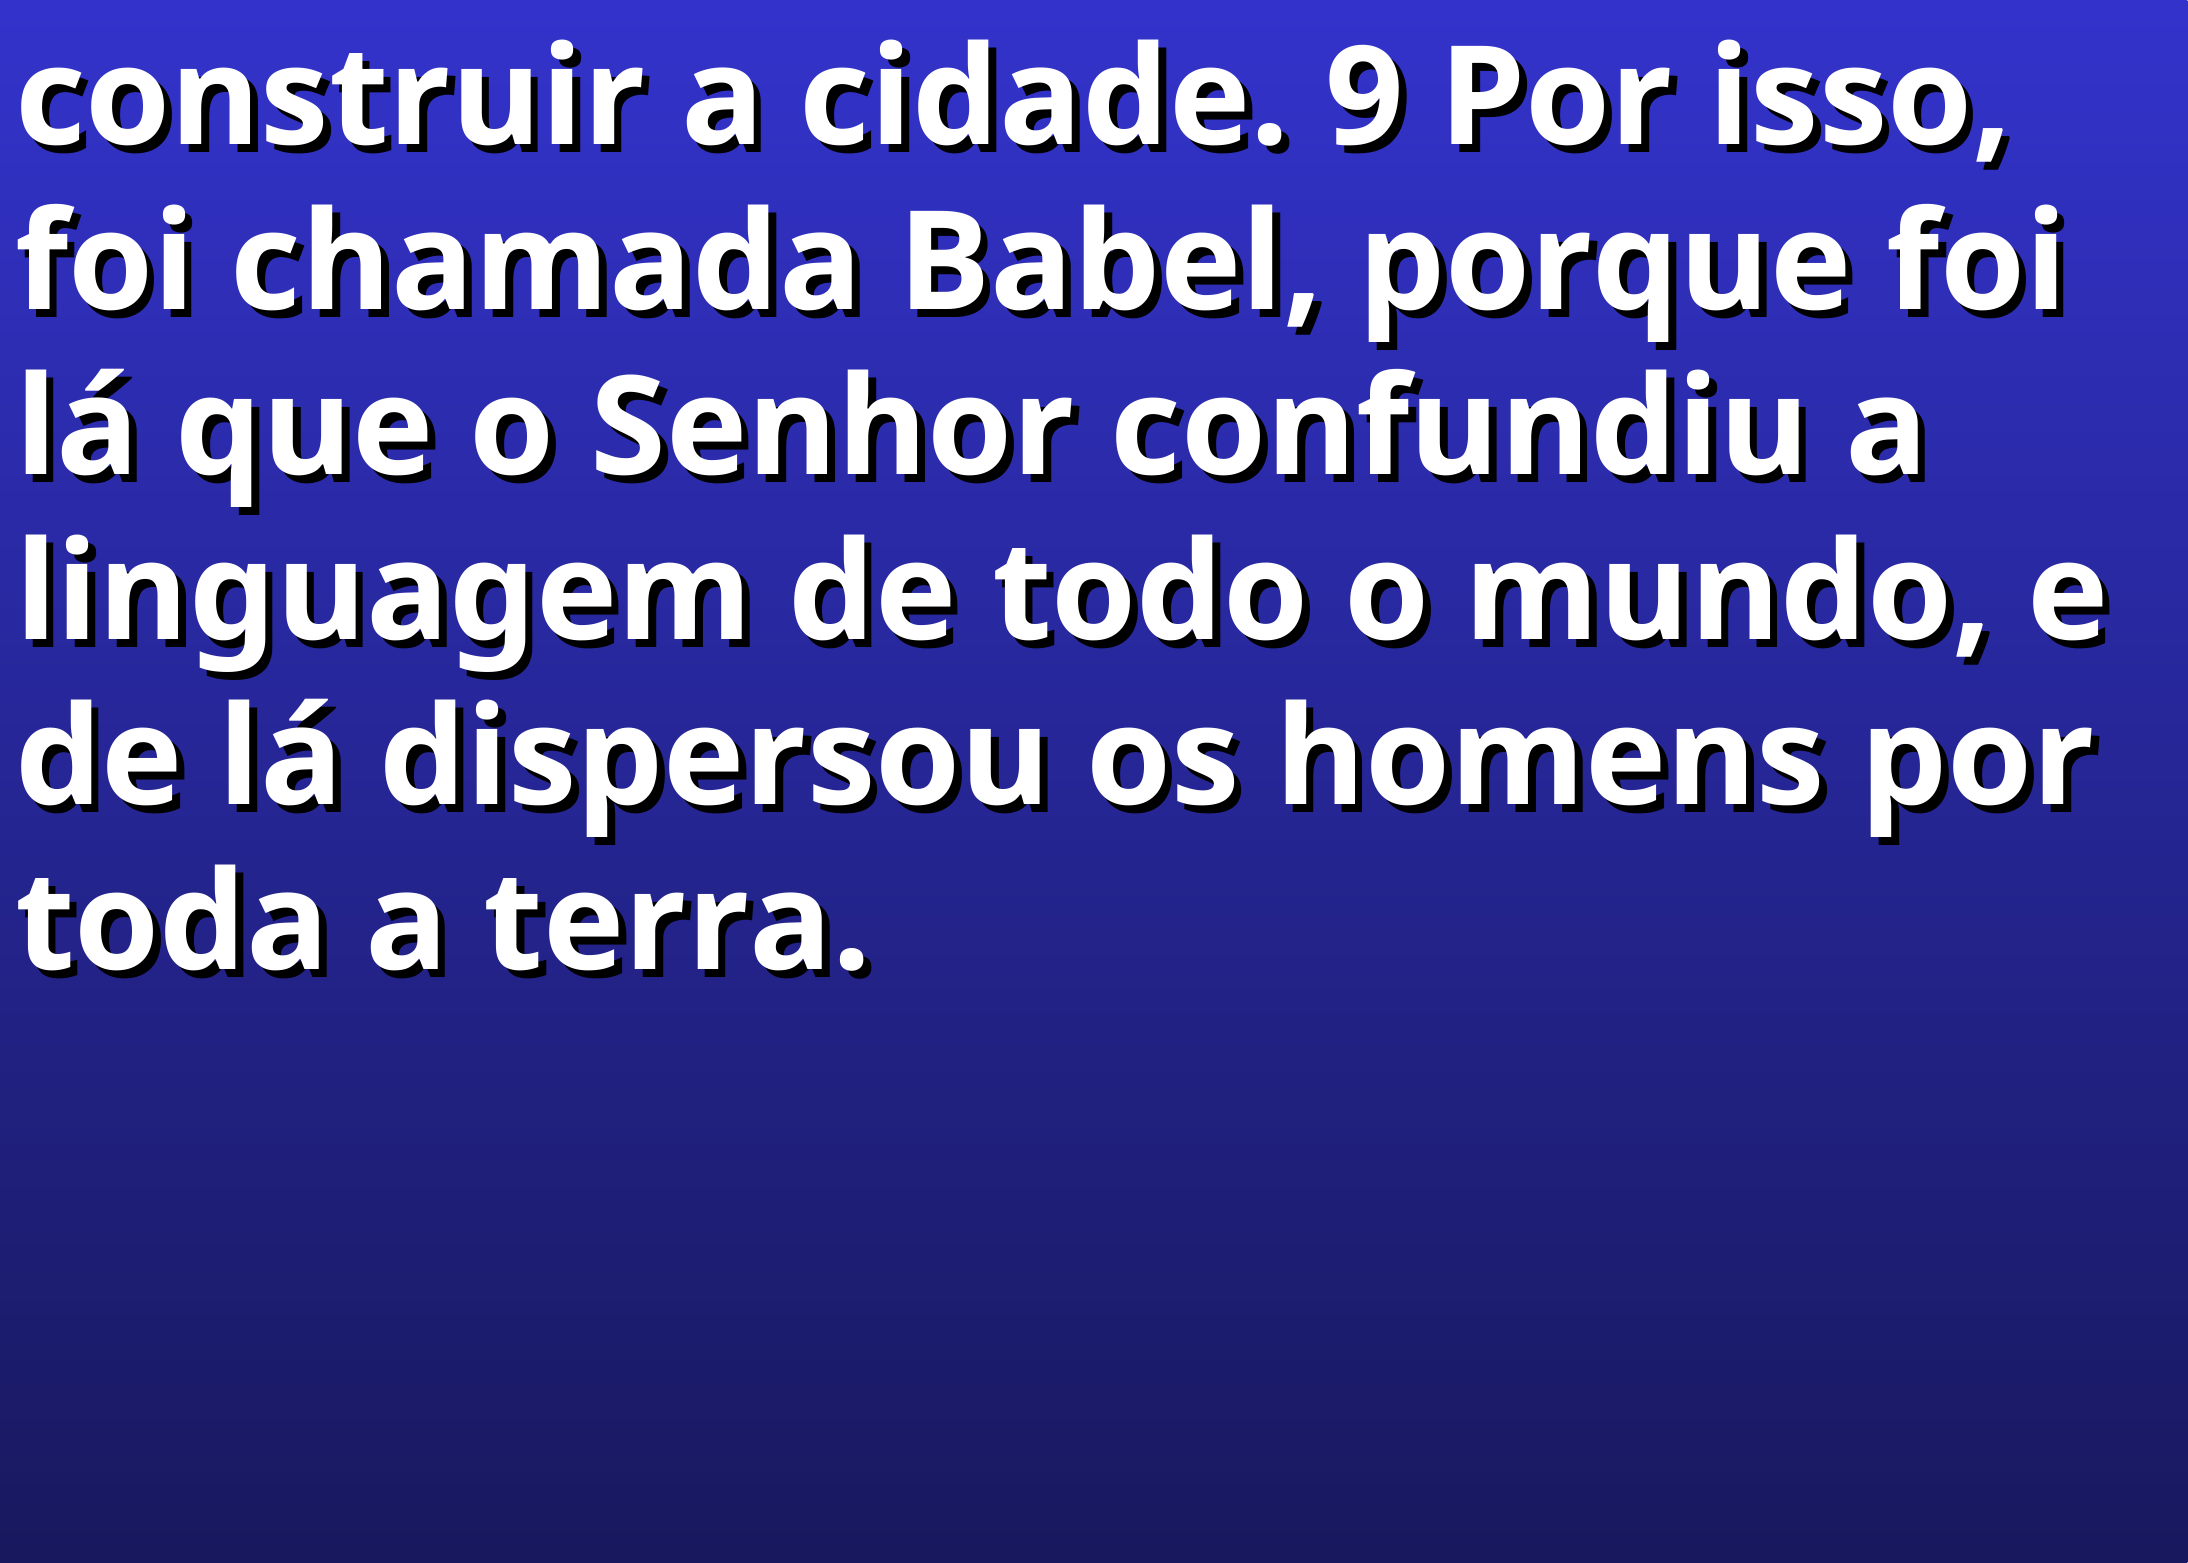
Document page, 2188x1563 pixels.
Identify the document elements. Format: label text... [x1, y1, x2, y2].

text_box construir a cidade. 9 Por isso, foi chamada Babel, porque foi lá que o Senhor confundiu a linguagem de todo o mundo, e de lá dispersou os homens por toda a terra. [0, 0, 2188, 1563]
